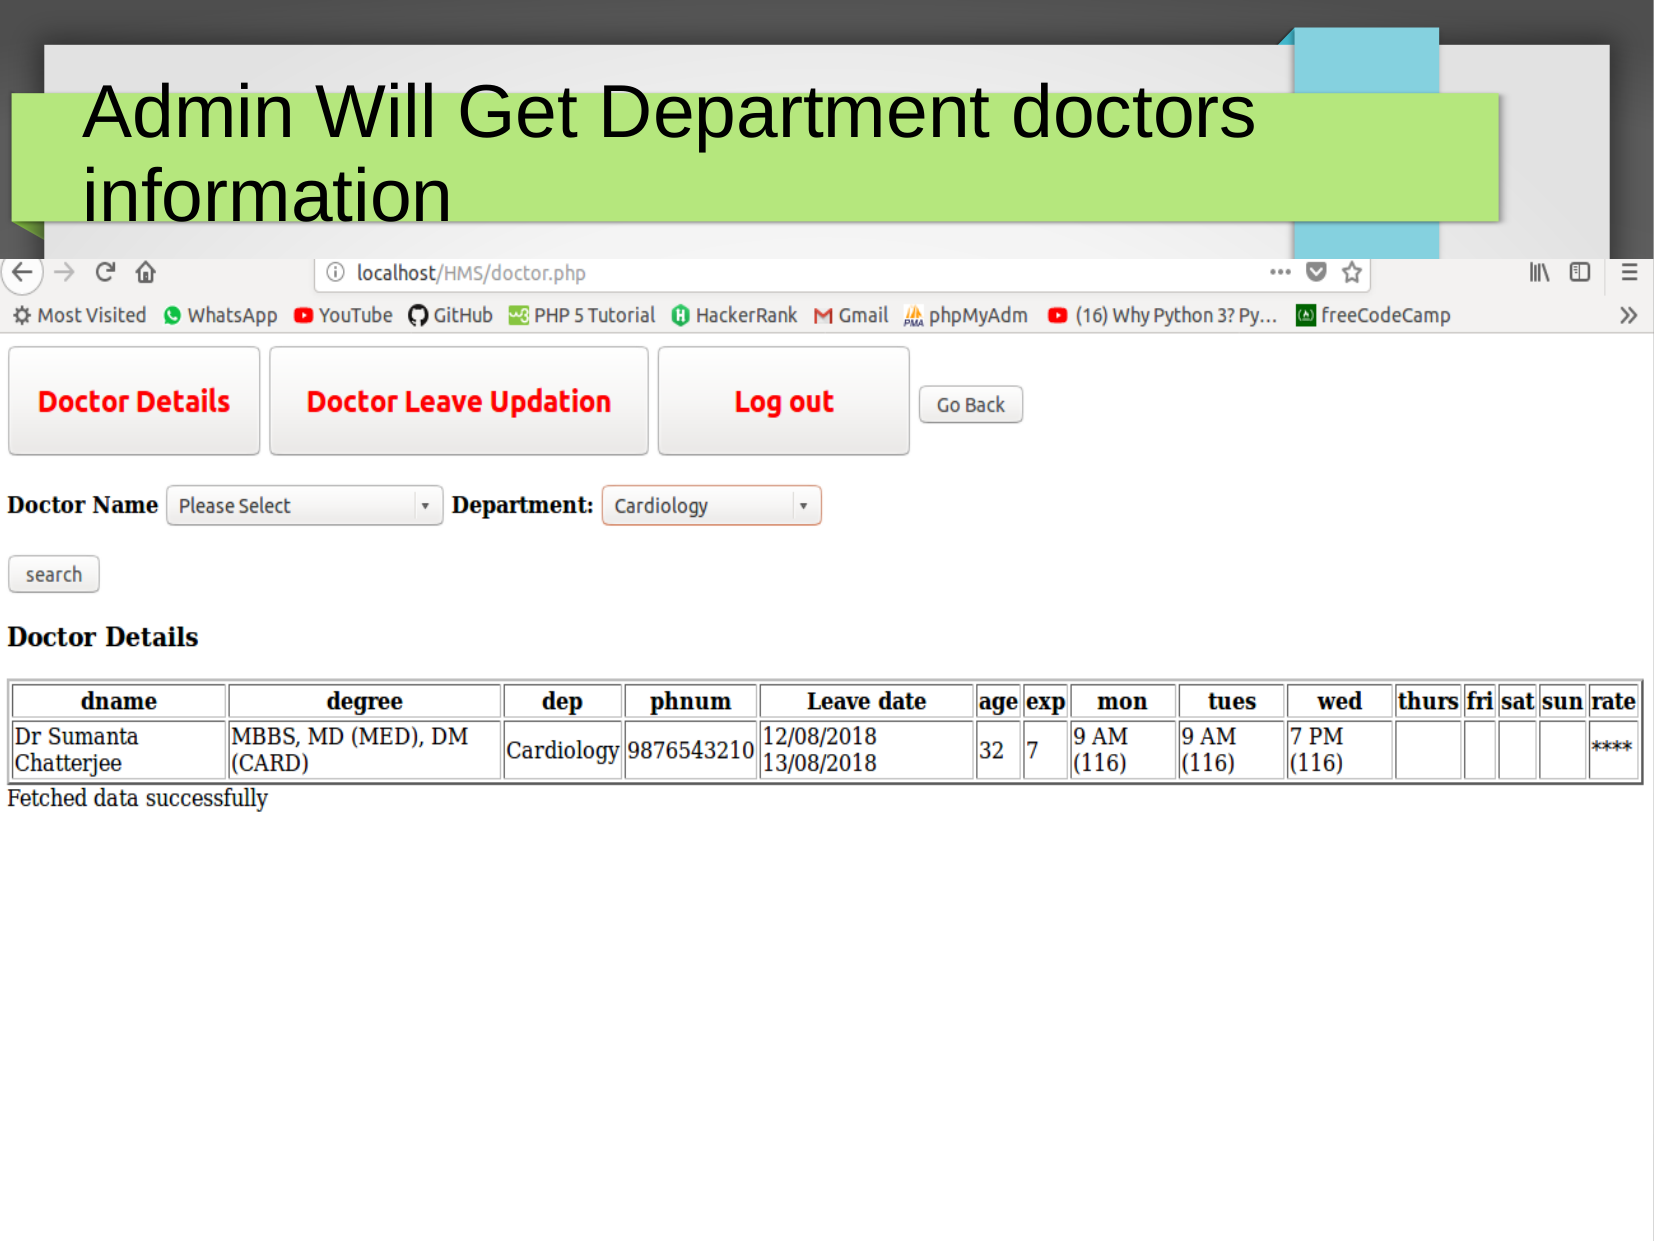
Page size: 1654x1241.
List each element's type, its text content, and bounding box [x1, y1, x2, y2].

title Admin Will Get Department doctors information [82, 69, 1264, 238]
picture [0, 0, 1654, 1241]
